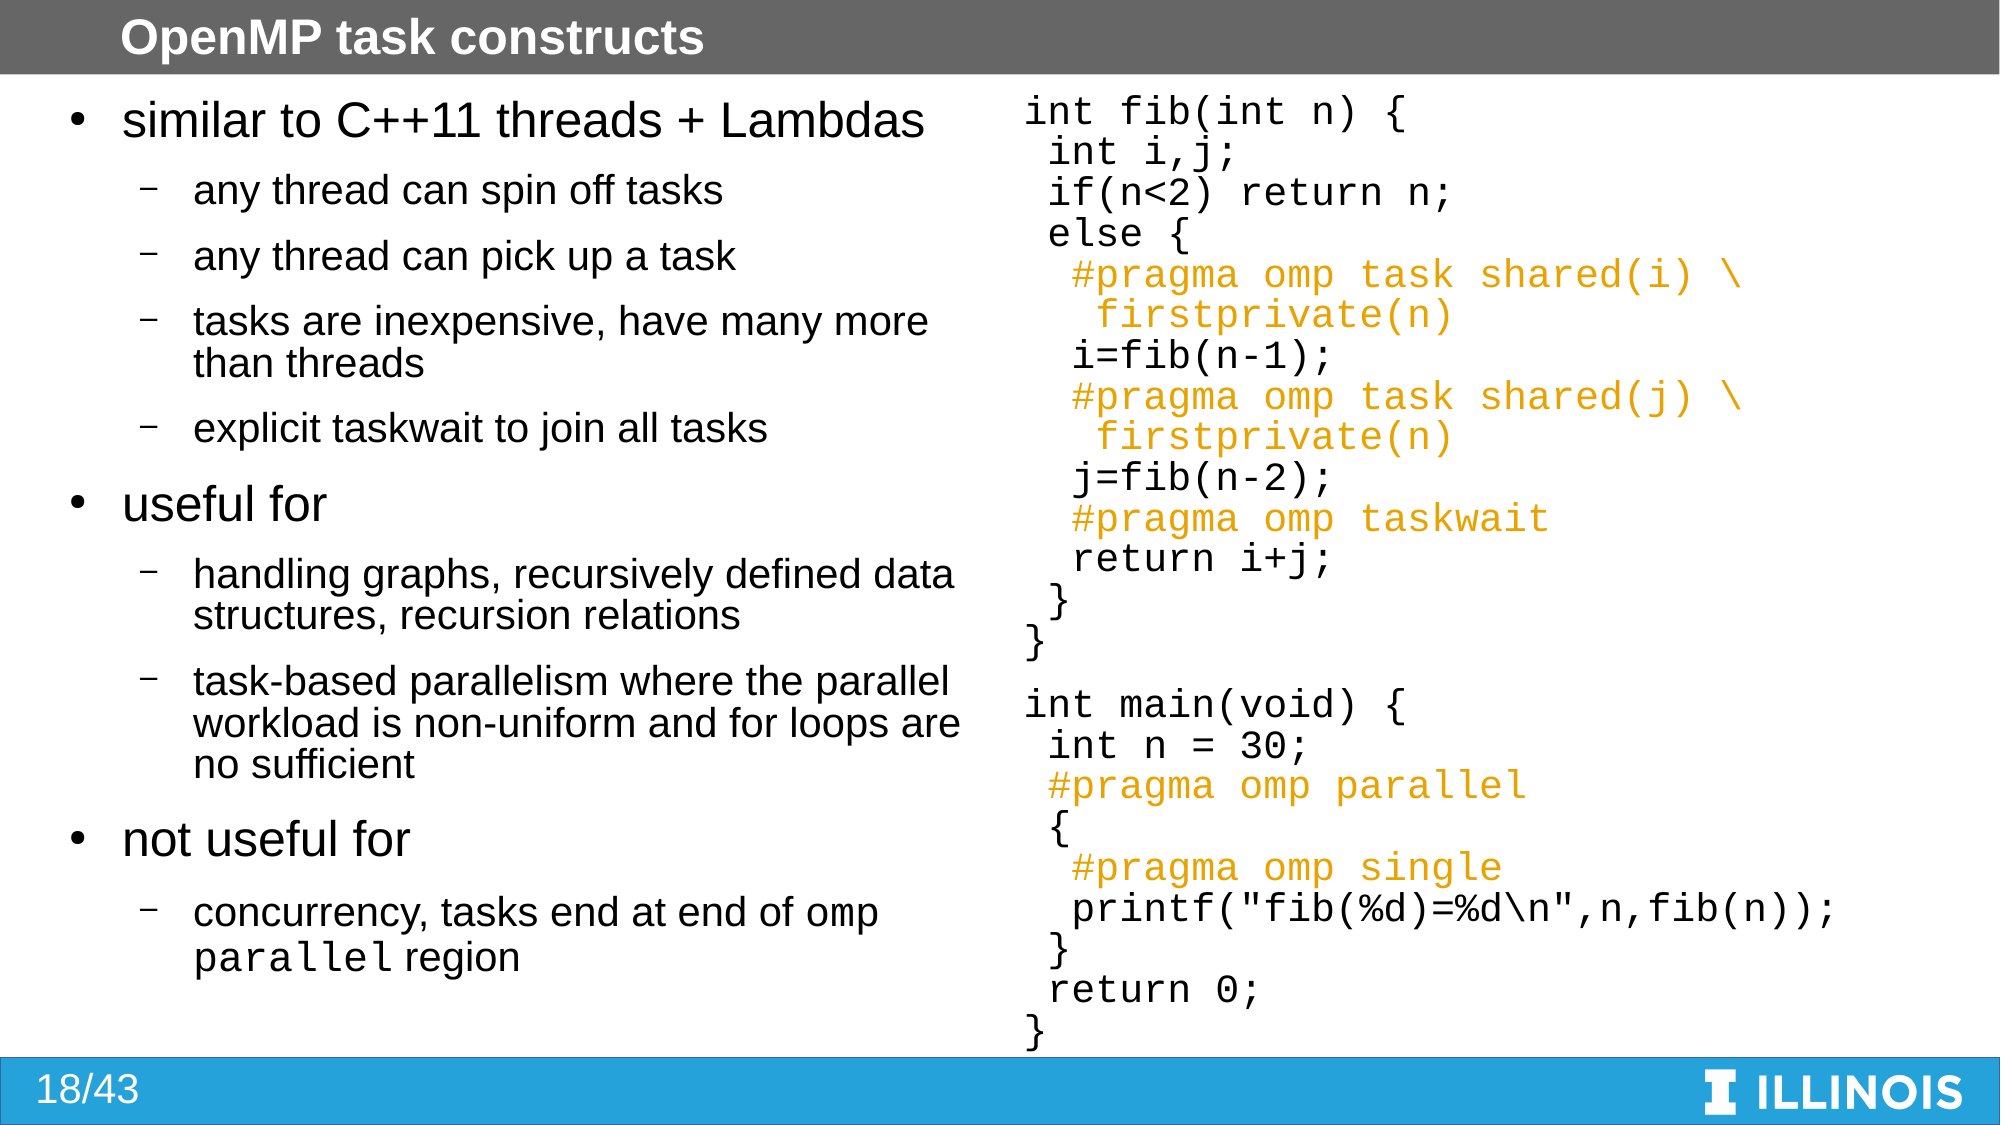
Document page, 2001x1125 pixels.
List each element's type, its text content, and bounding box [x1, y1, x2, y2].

list similar to C++11 threads + Lambdas any thread can spin off tasks any thread can pick up a task tasks are inexpensive, have many more than threads explicit taskwait to join all tasks useful for handling graphs, recursively defined data structures, recursion relations task-based parallelism where the parallel workload is non-uniform and for loops are no sufficient not useful for concurrency, tasks end at end of omp parallel region [51, 97, 978, 1058]
title OpenMP task constructs [0, 0, 2000, 75]
list int fib(int n) { int i,j; if(n<2) return n; else { #pragma omp task shared(i) \ firstprivate(n) i=fib(n-1); #pragma omp task shared(j) \ firstprivate(n) j=fib(n-2); #pragma omp taskwait return i+j; } } int main(void) { int n = 30; #pragma omp parallel { #pragma omp single printf("fib(%d)=%d\n",n,fib(n)); } return 0; } [1023, 91, 1950, 1052]
picture [1705, 1069, 1962, 1115]
